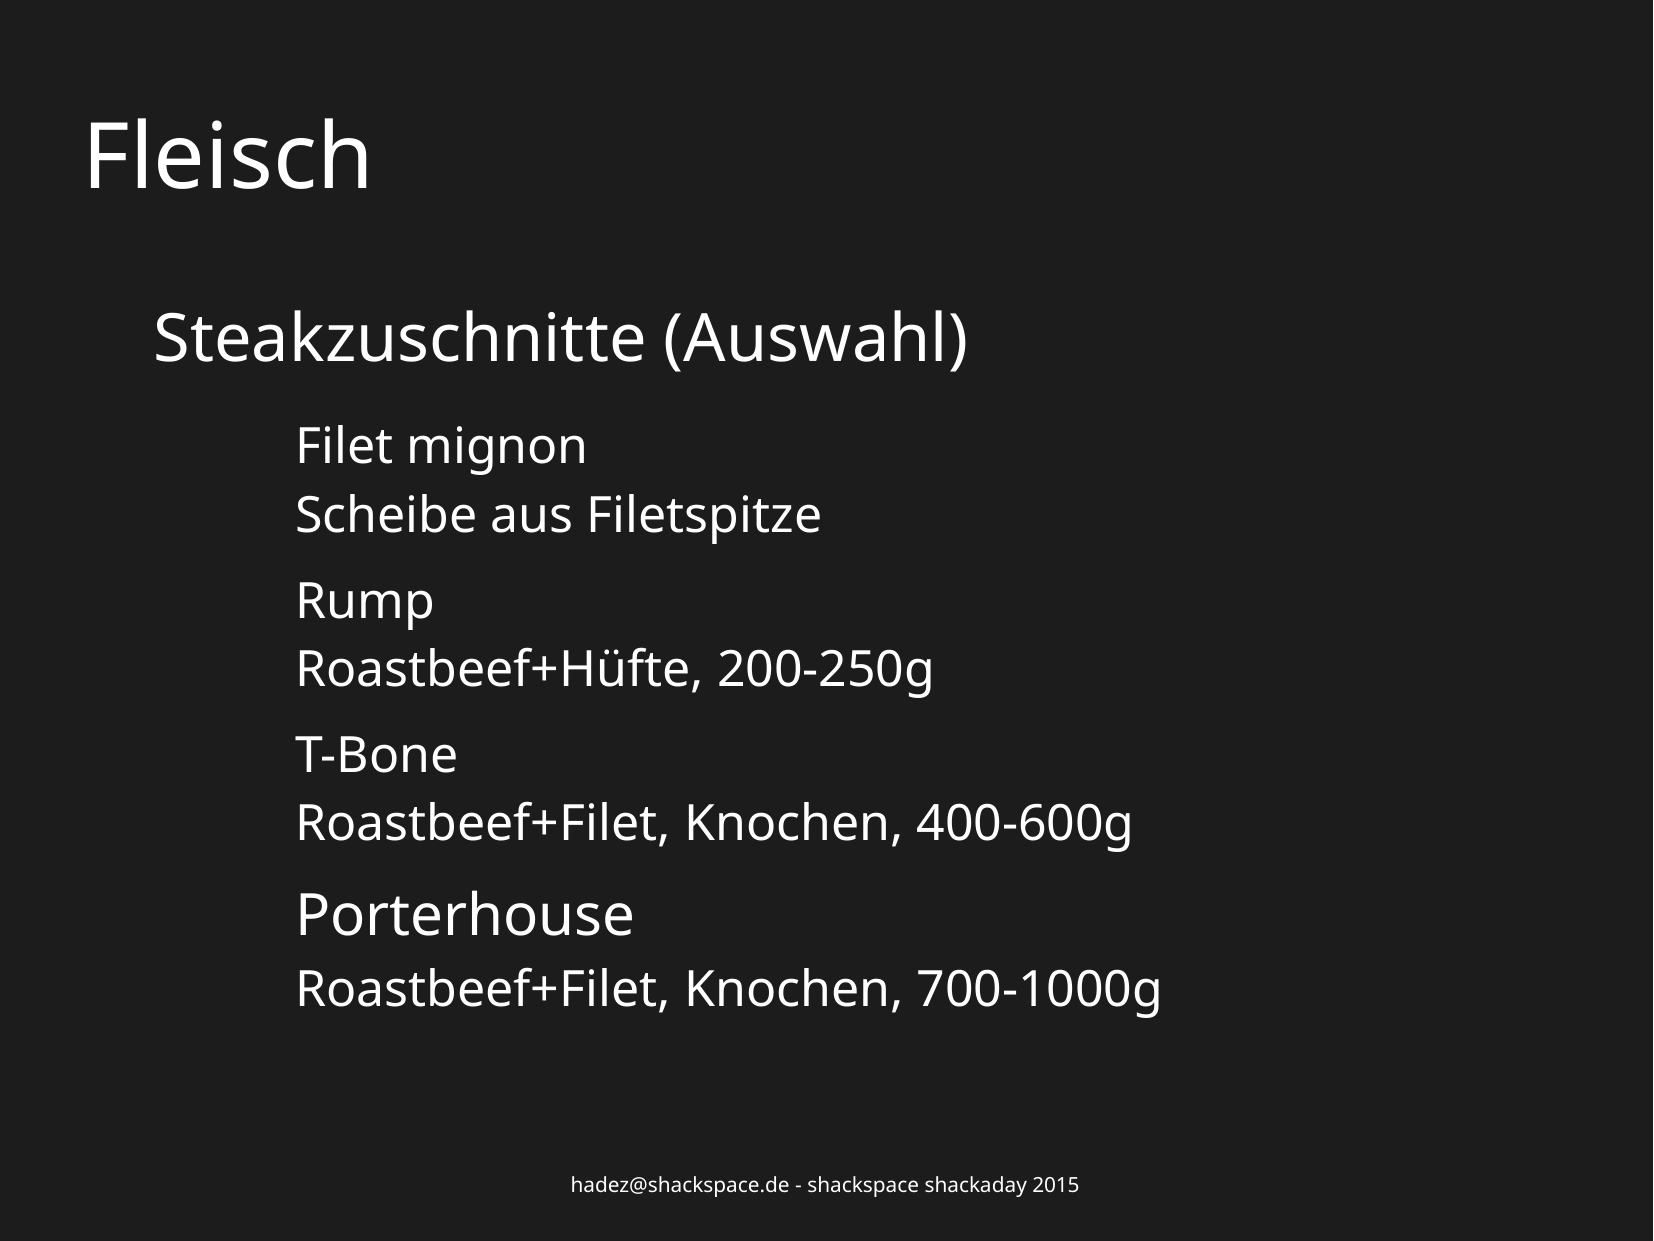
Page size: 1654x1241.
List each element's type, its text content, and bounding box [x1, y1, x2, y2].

list Steakzuschnitte (Auswahl) Filet mignon Scheibe aus Filetspitze Rump Roastbeef+Hüfte, 200-250g T-Bone Roastbeef+Filet, Knochen, 400-600g Porterhouse Roastbeef+Filet, Knochen, 700-1000g [82, 290, 1571, 1141]
title Fleisch [82, 49, 1571, 257]
